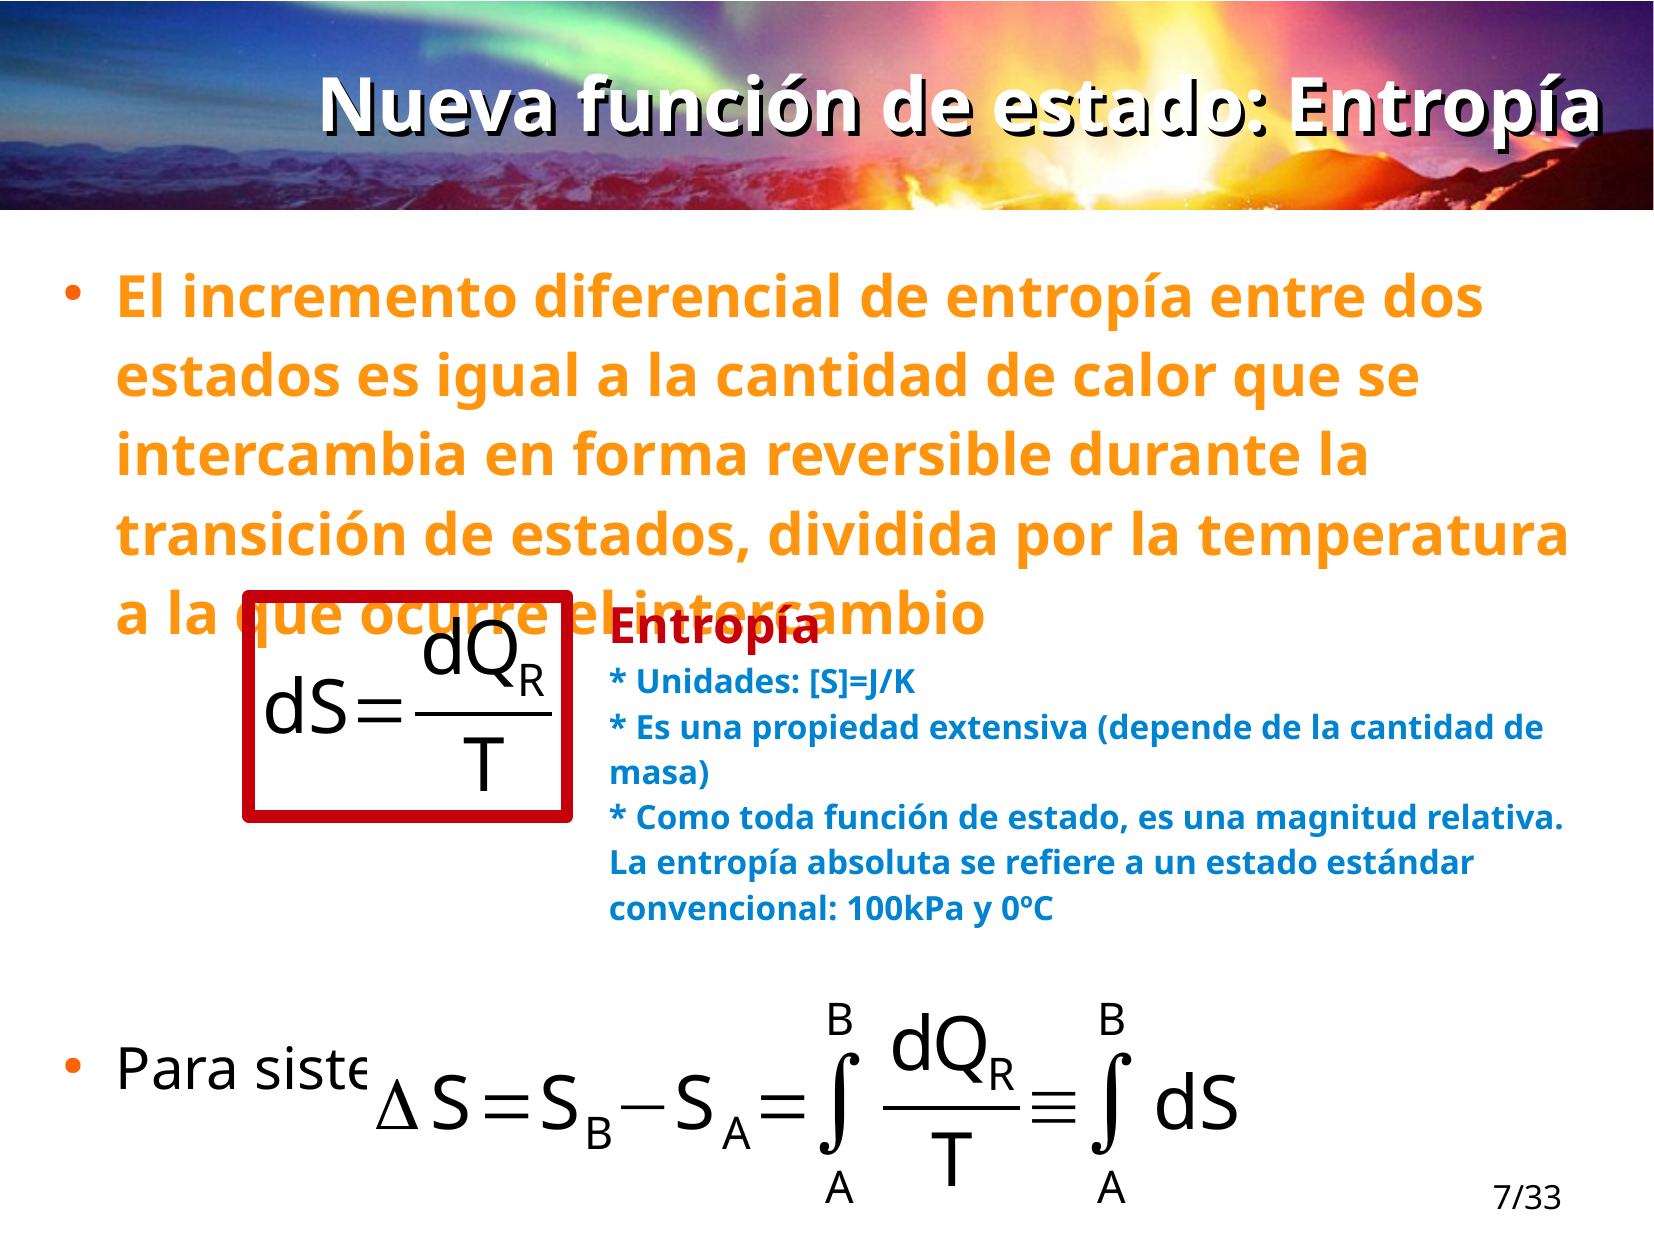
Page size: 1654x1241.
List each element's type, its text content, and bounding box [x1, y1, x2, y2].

chart [366, 992, 1246, 1216]
title Nueva función de estado: Entropía [45, 15, 1606, 191]
picture [0, 1, 1654, 210]
text_box Entropía * Unidades: [S]=J/K * Es una propiedad extensiva (depende de la cantidad de masa) * Como toda función de estado, es una magnitud relativa. La entropía absoluta se refiere a un estado estándar convencional: 100kPa y 0ºC [594, 582, 1615, 849]
chart [255, 602, 561, 811]
list El incremento diferencial de entropía entre dos estados es igual a la cantidad de calor que se intercambia en forma reversible durante la transición de estados, dividida por la temperatura a la que ocurre el intercambio Para sistemas macroscópicos: [45, 255, 1606, 1156]
